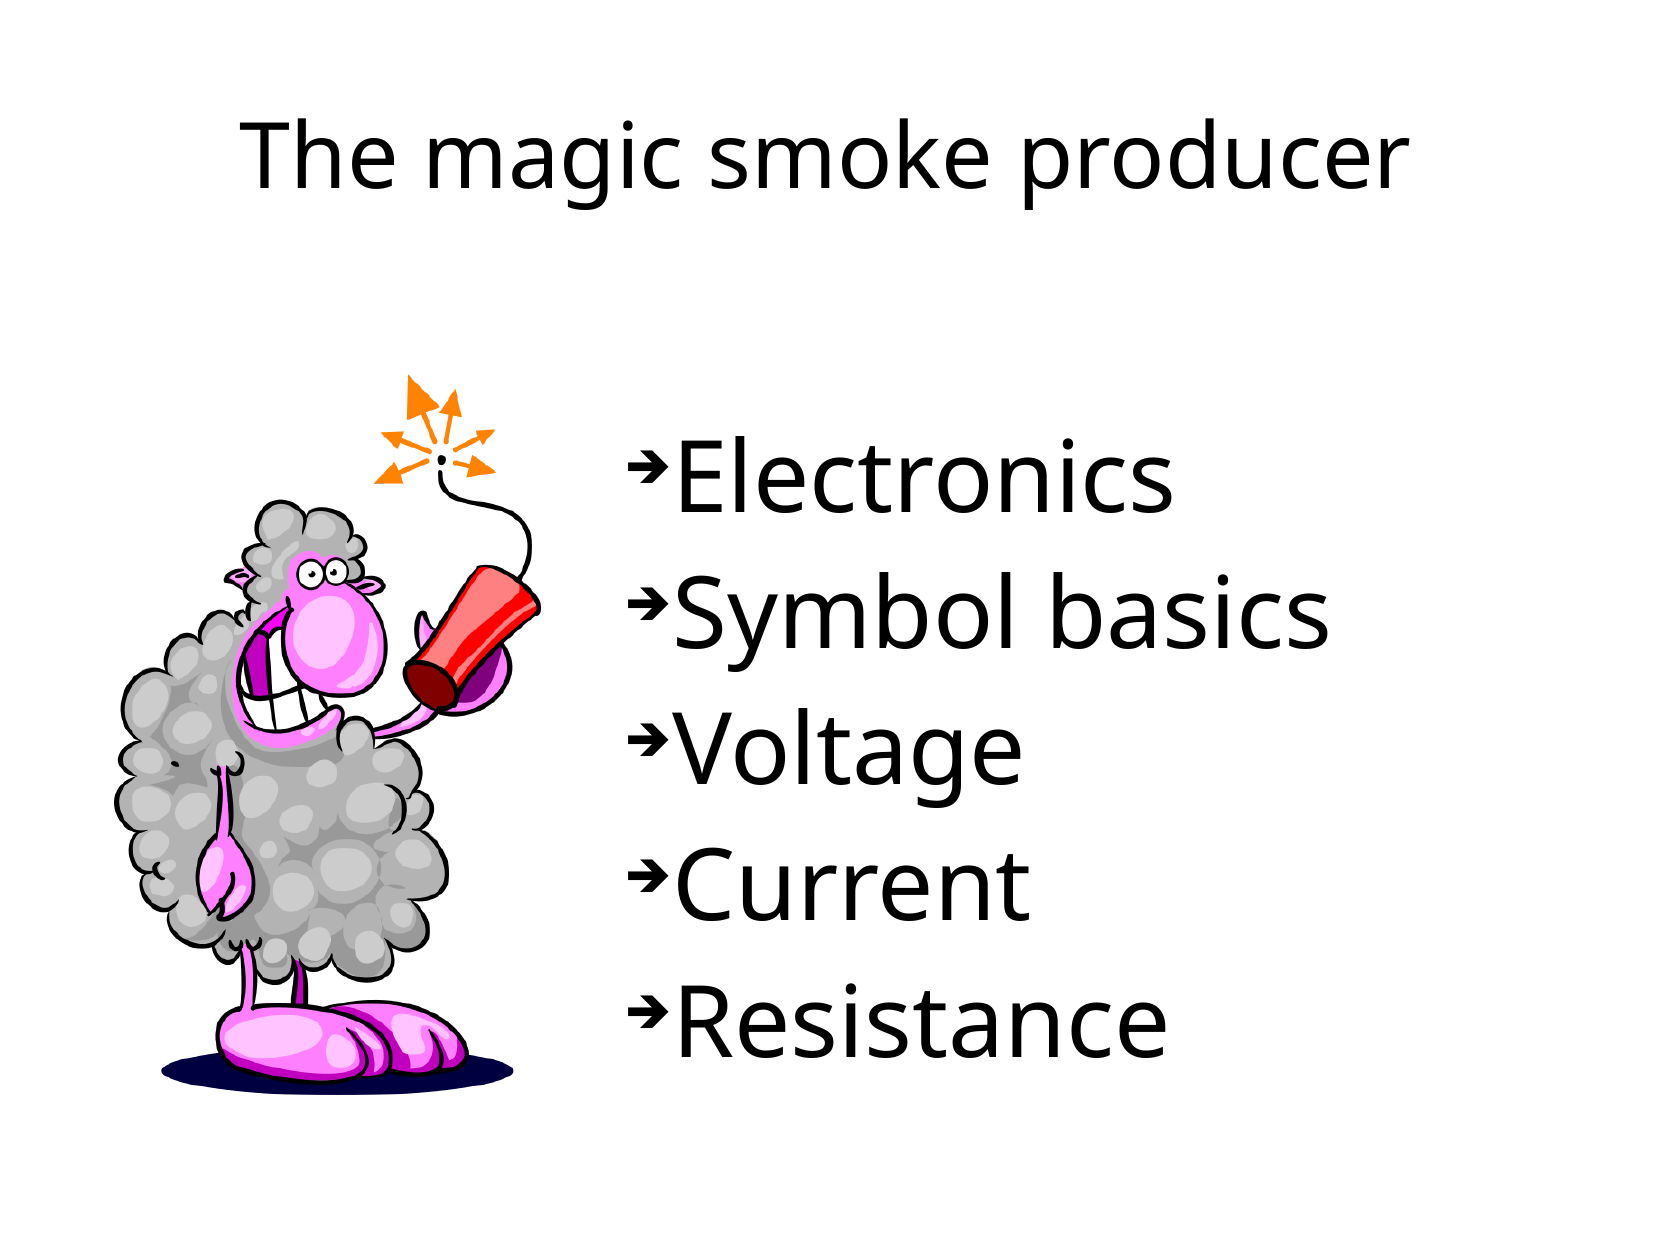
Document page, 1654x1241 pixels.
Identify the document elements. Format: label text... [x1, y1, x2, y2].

picture [114, 374, 541, 1095]
text_box Electronics Symbol basics Voltage Current Resistance [609, 397, 1576, 1111]
title The magic smoke producer [82, 49, 1571, 257]
